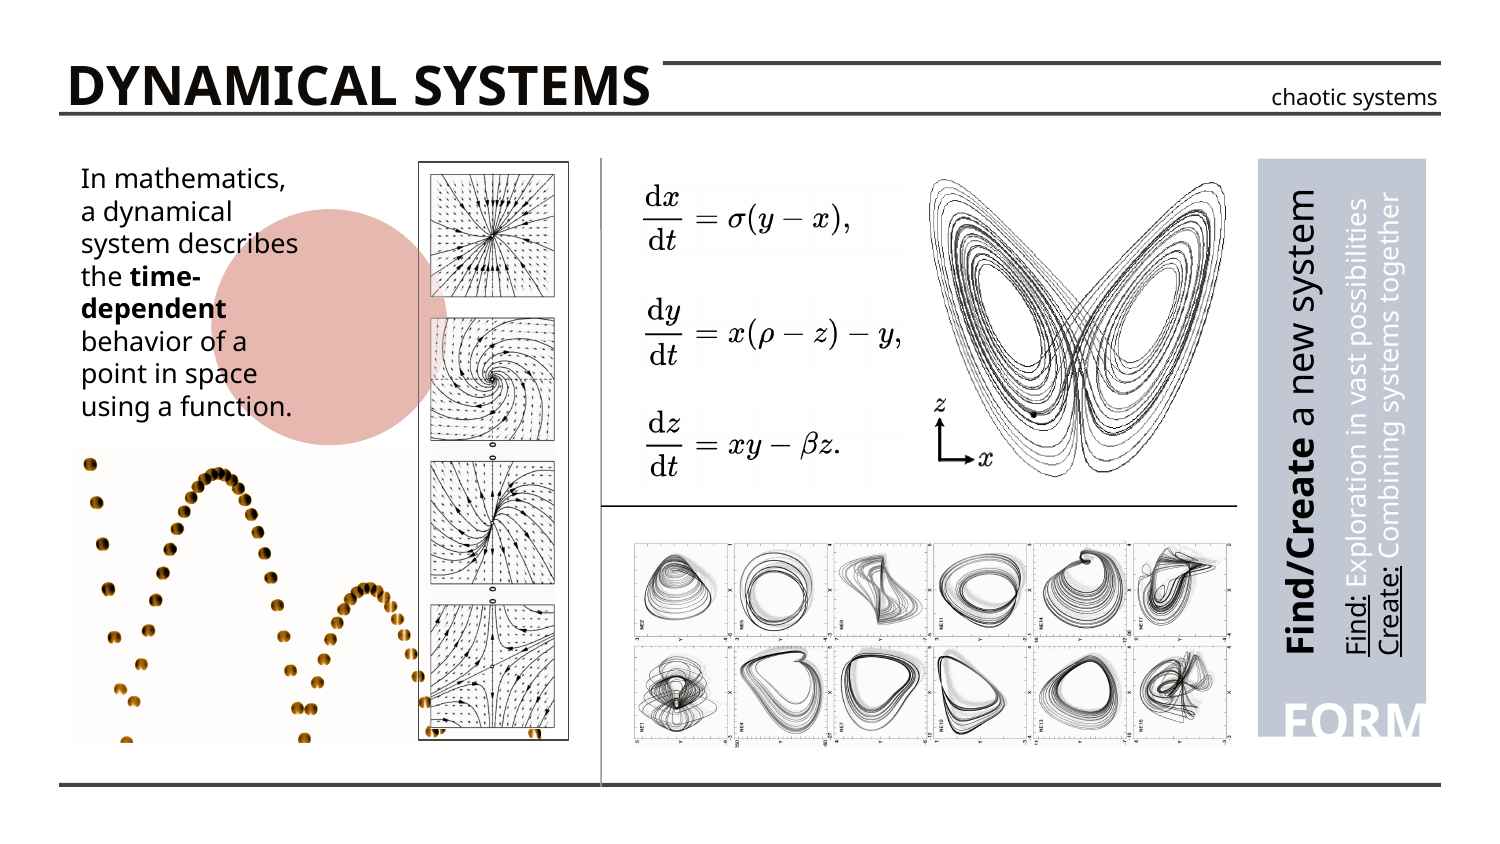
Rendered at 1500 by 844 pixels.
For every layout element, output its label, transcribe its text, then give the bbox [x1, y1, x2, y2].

picture [634, 540, 1233, 748]
picture [71, 445, 542, 743]
picture [637, 162, 1247, 488]
picture [419, 317, 556, 739]
text_box FORM [1266, 674, 1500, 766]
title DYNAMICAL SYSTEMS chaotic systems [51, 30, 1457, 147]
text_box In mathematics, a dynamical system describes the time-dependent behavior of a point in space using a function. [65, 146, 324, 437]
text_box [1257, 158, 1427, 737]
text_box [662, 61, 1441, 66]
text_box [602, 782, 1441, 787]
text_box [59, 111, 1441, 116]
text_box [286, 209, 448, 446]
text_box Find/Create a new system Find: Exploration in vast possibilities Create: Combining systems together [1261, 157, 1419, 672]
text_box [59, 782, 600, 787]
picture [430, 173, 556, 298]
